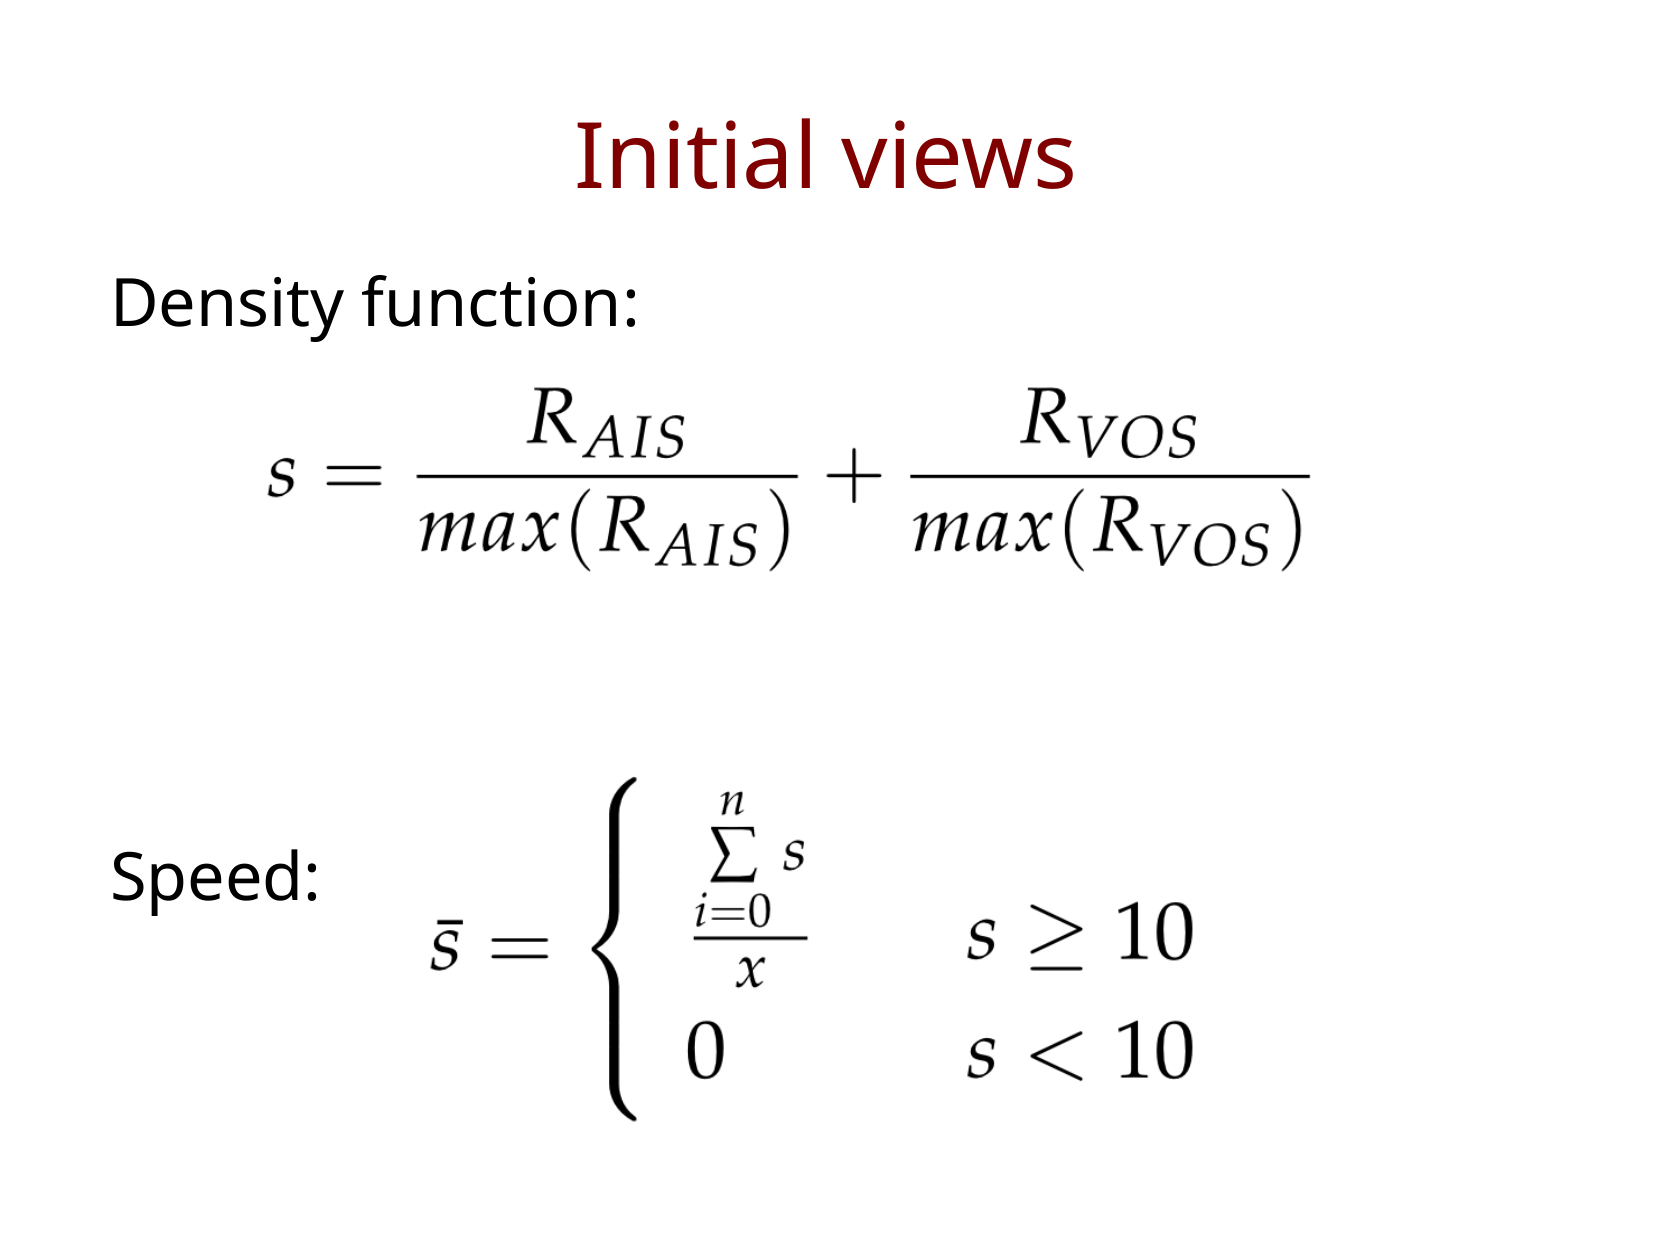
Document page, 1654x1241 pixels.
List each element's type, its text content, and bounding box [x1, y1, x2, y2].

title Initial views [82, 49, 1571, 257]
list Density function: Speed: [39, 255, 1527, 975]
picture [390, 704, 1276, 1226]
